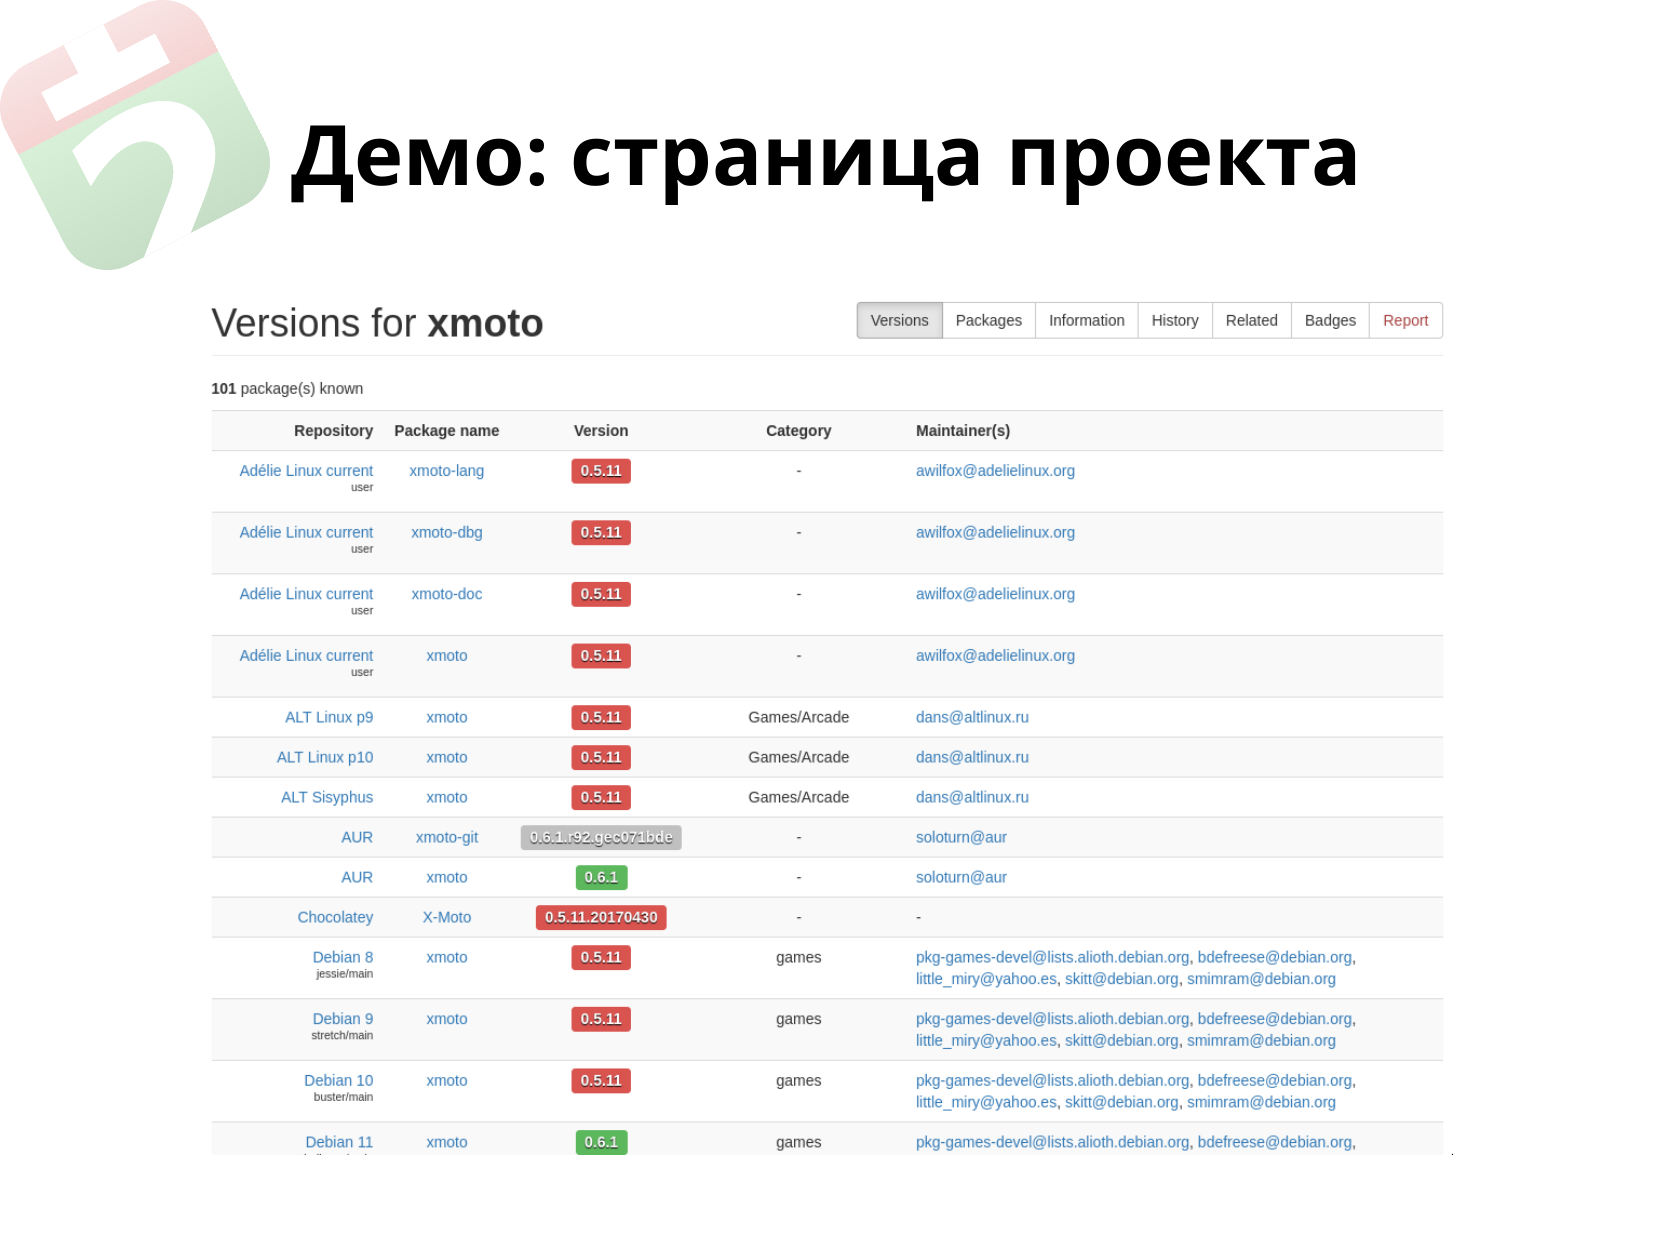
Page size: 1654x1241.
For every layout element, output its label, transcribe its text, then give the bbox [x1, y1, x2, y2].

title Демо: страница проекта [82, 49, 1571, 257]
picture [200, 289, 1453, 1155]
